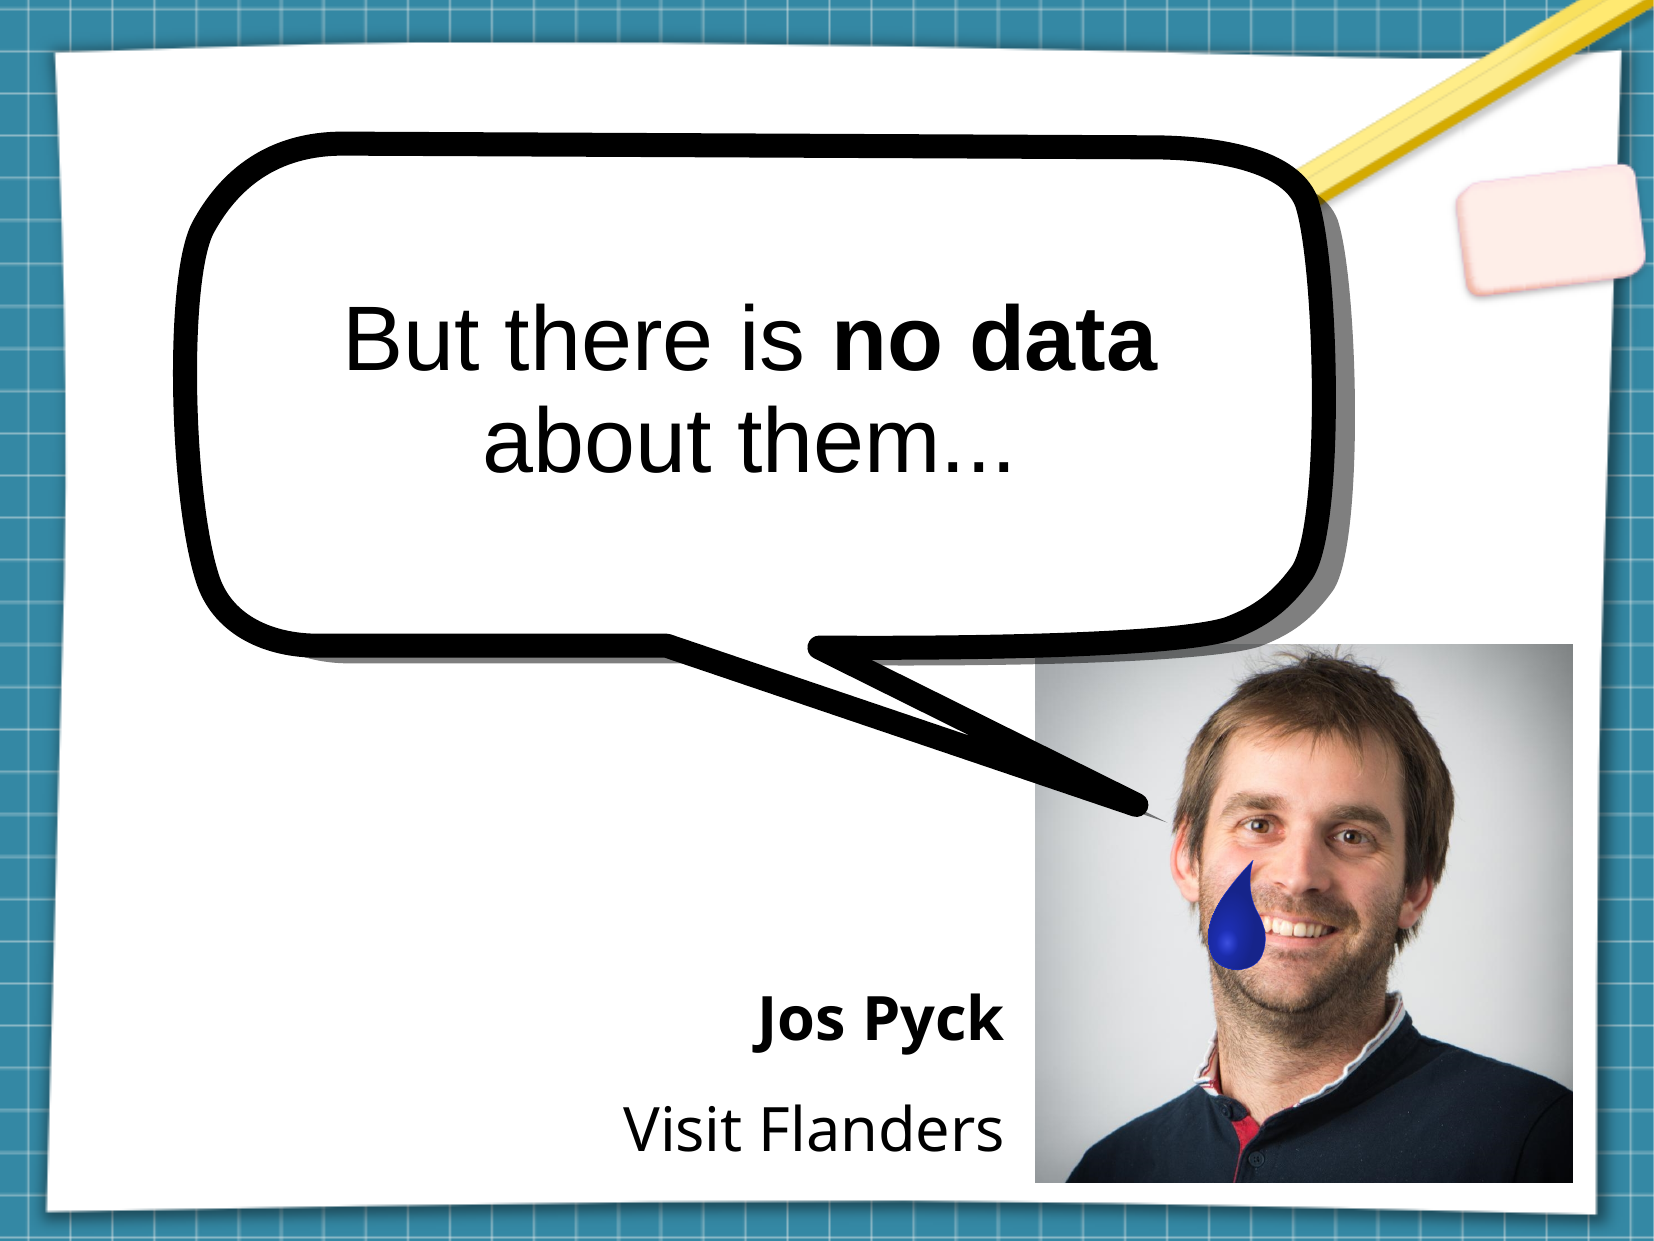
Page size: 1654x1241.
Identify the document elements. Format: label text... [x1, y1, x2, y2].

title But there is no data about them... [285, 180, 1216, 601]
list Jos Pyck Visit Flanders [82, 975, 1006, 1171]
picture [0, 0, 1654, 1241]
